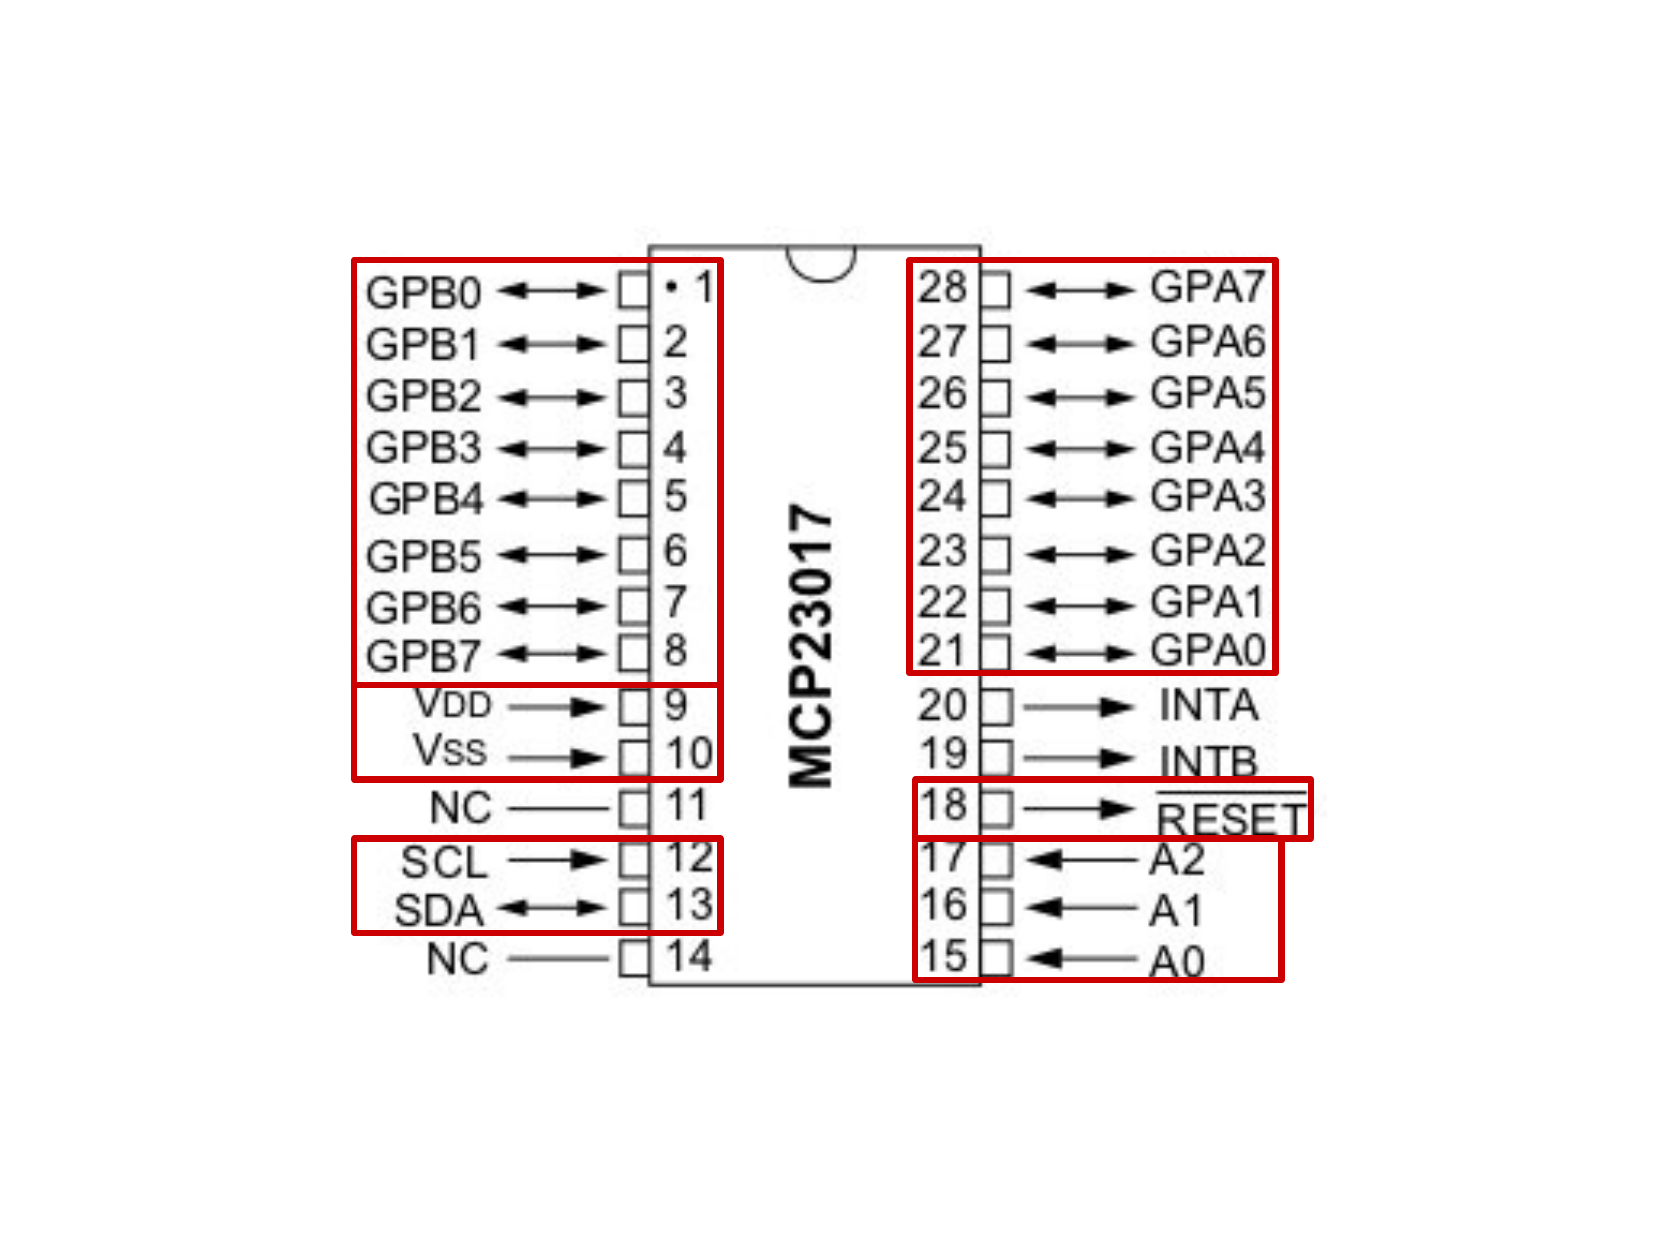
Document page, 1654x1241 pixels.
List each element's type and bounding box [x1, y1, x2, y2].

picture [327, 226, 1327, 1014]
